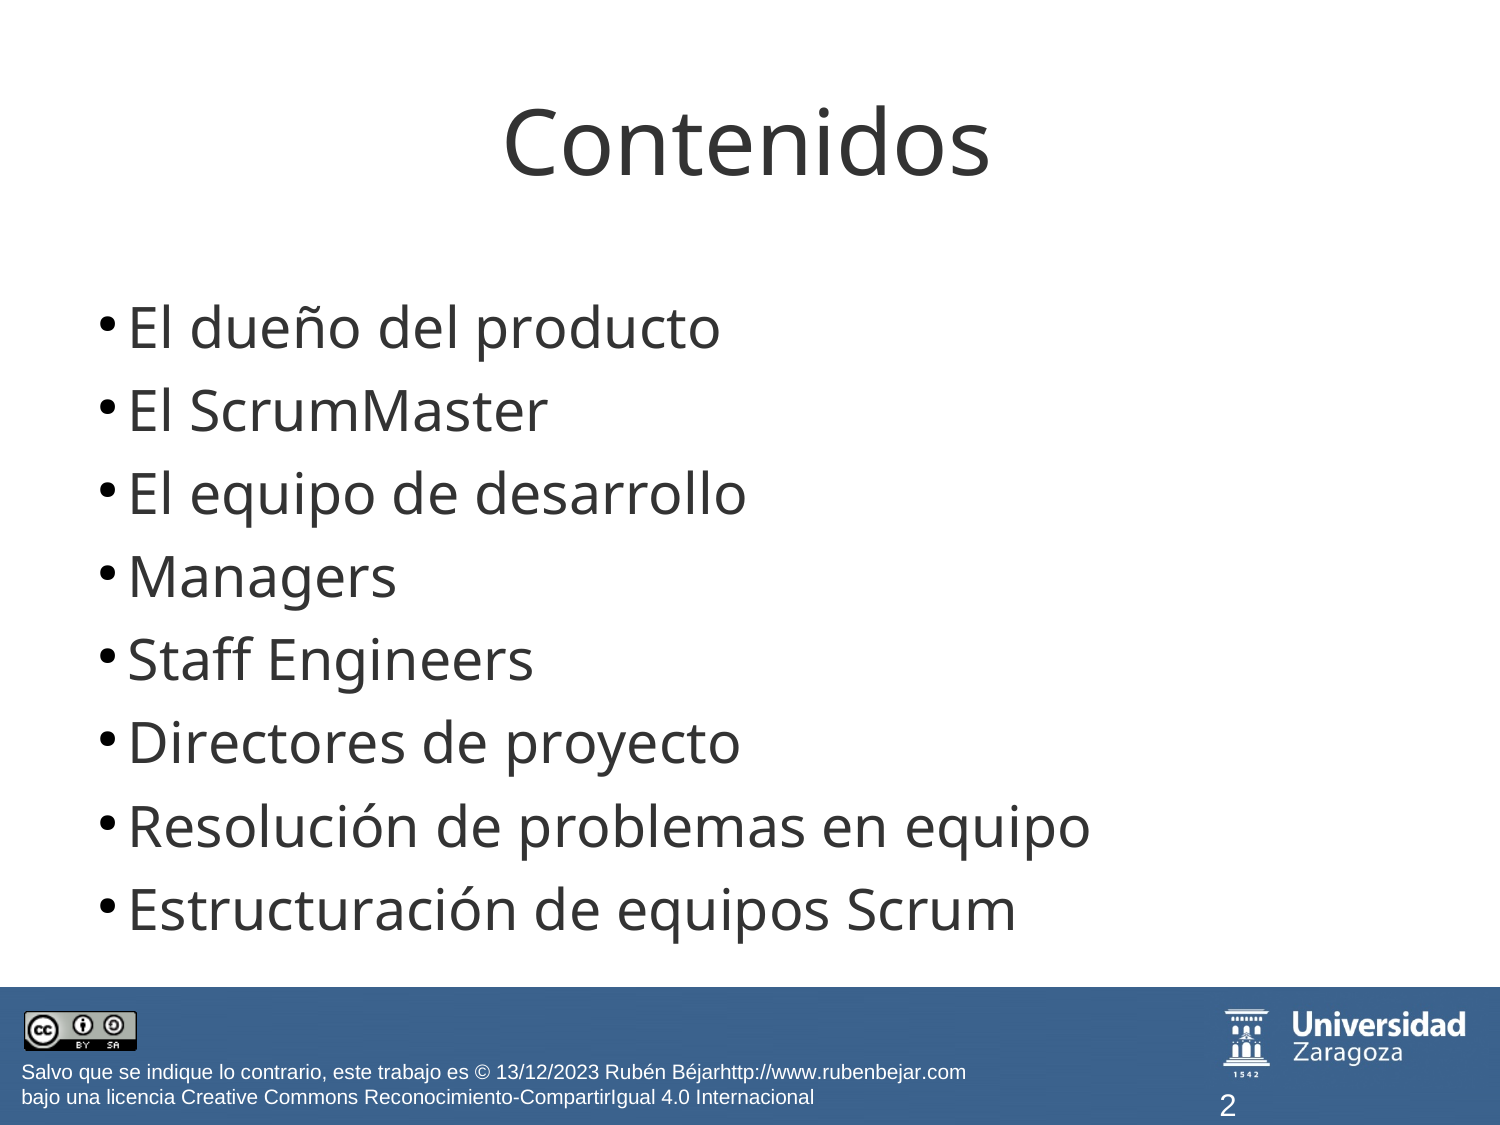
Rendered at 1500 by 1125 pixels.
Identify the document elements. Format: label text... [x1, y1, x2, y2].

picture [0, 987, 1500, 1125]
title Contenidos [74, 21, 1420, 257]
list El dueño del producto El ScrumMaster El equipo de desarrollo Managers Staff Engineers Directores de proyecto Resolución de problemas en equipo Estructuración de equipos Scrum [82, 283, 1418, 957]
